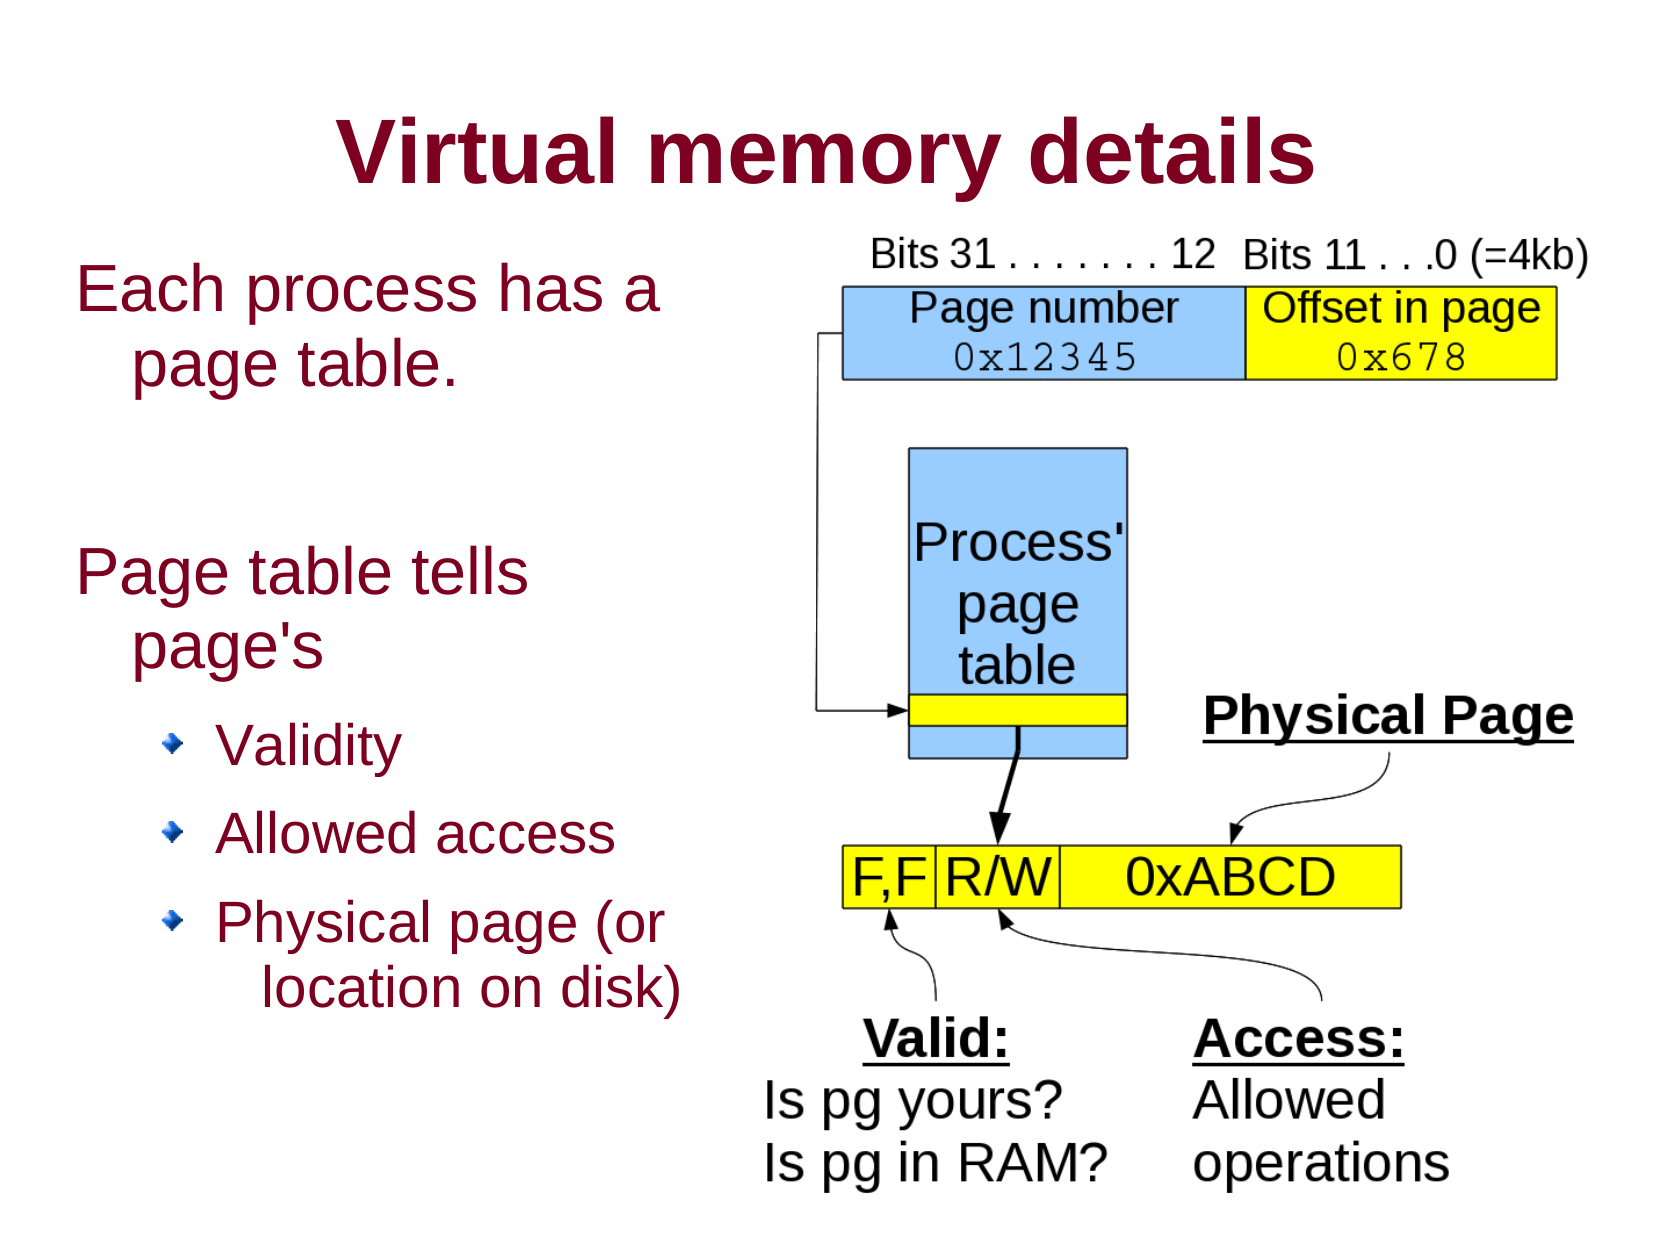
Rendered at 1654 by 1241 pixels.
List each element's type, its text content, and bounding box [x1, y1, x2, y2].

list Each process has a page table. Page table tells page's Validity Allowed access Physical page (or location on disk) [75, 247, 713, 1021]
picture [0, 0, 1654, 1241]
title Virtual memory details [82, 49, 1571, 257]
